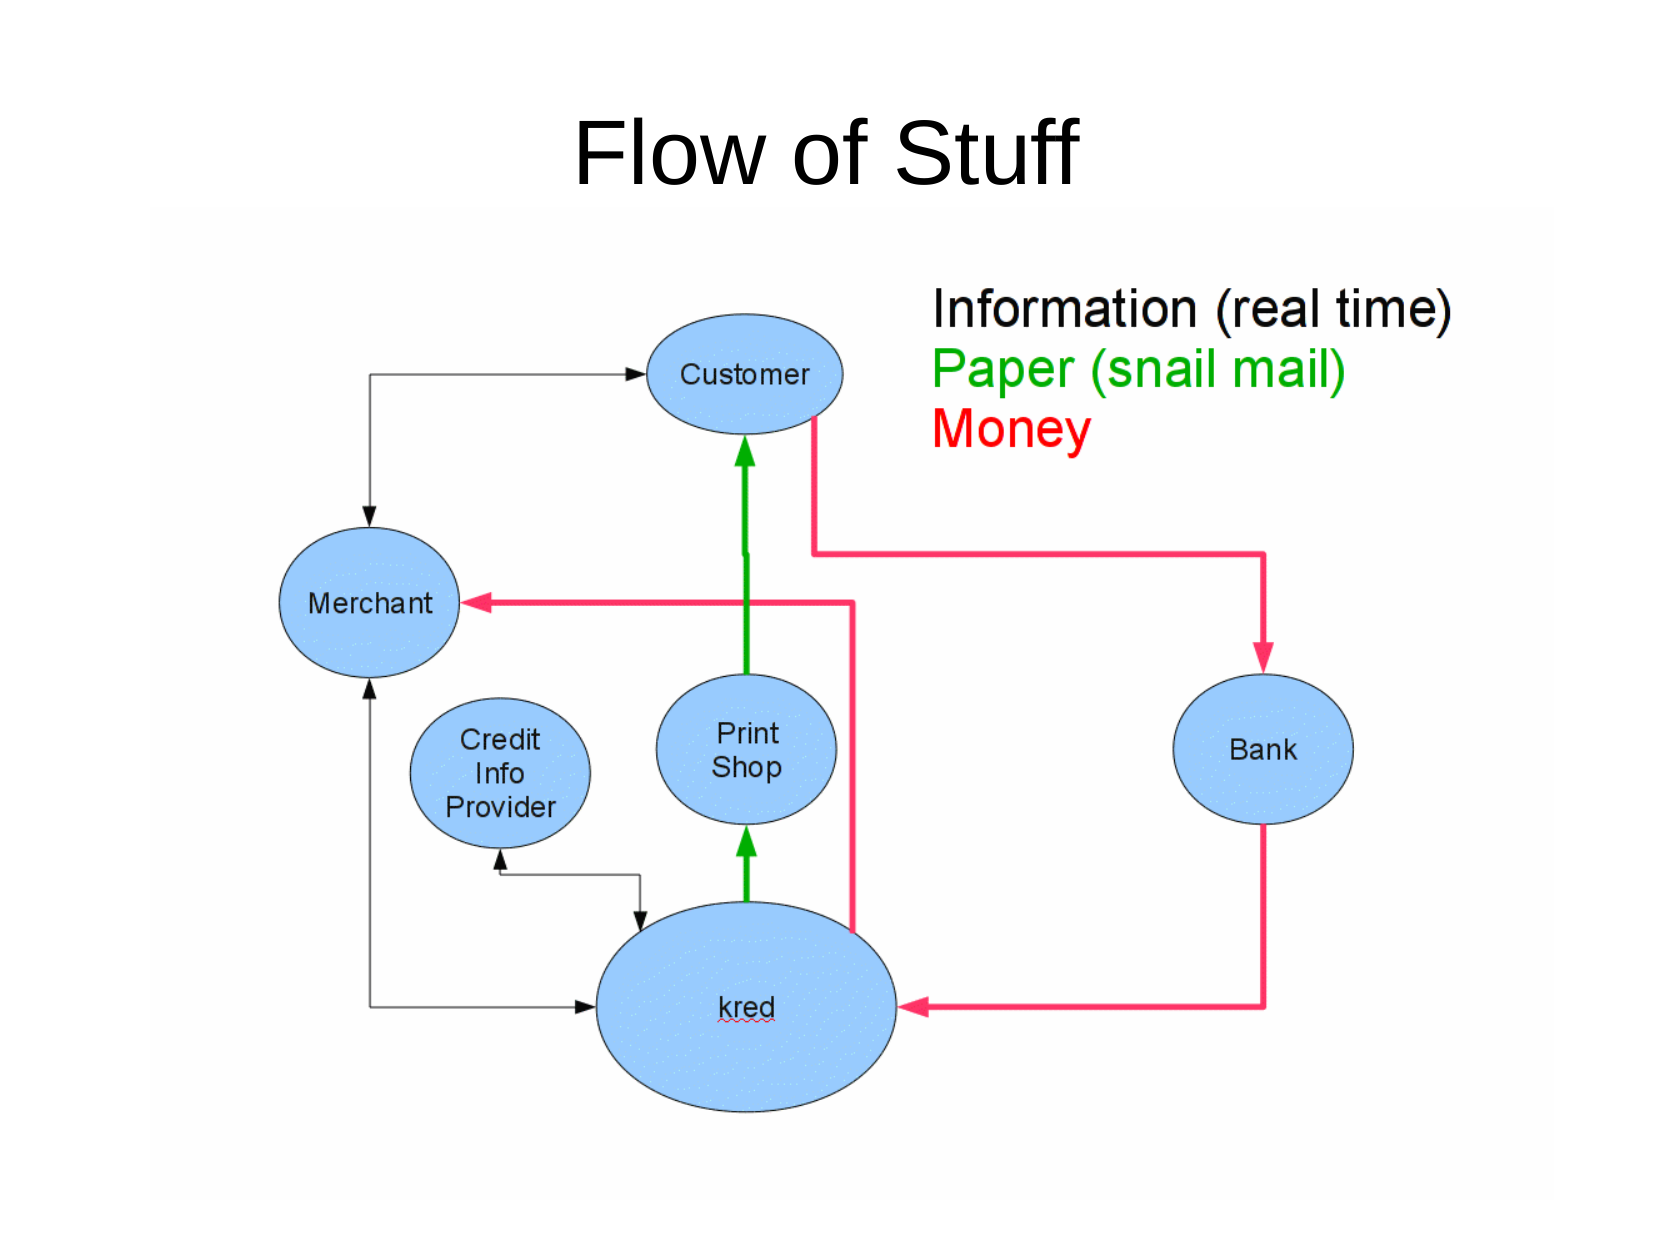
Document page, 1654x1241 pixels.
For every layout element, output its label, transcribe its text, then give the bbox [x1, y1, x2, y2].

picture [150, 207, 1554, 1201]
title Flow of Stuff [82, 49, 1571, 257]
